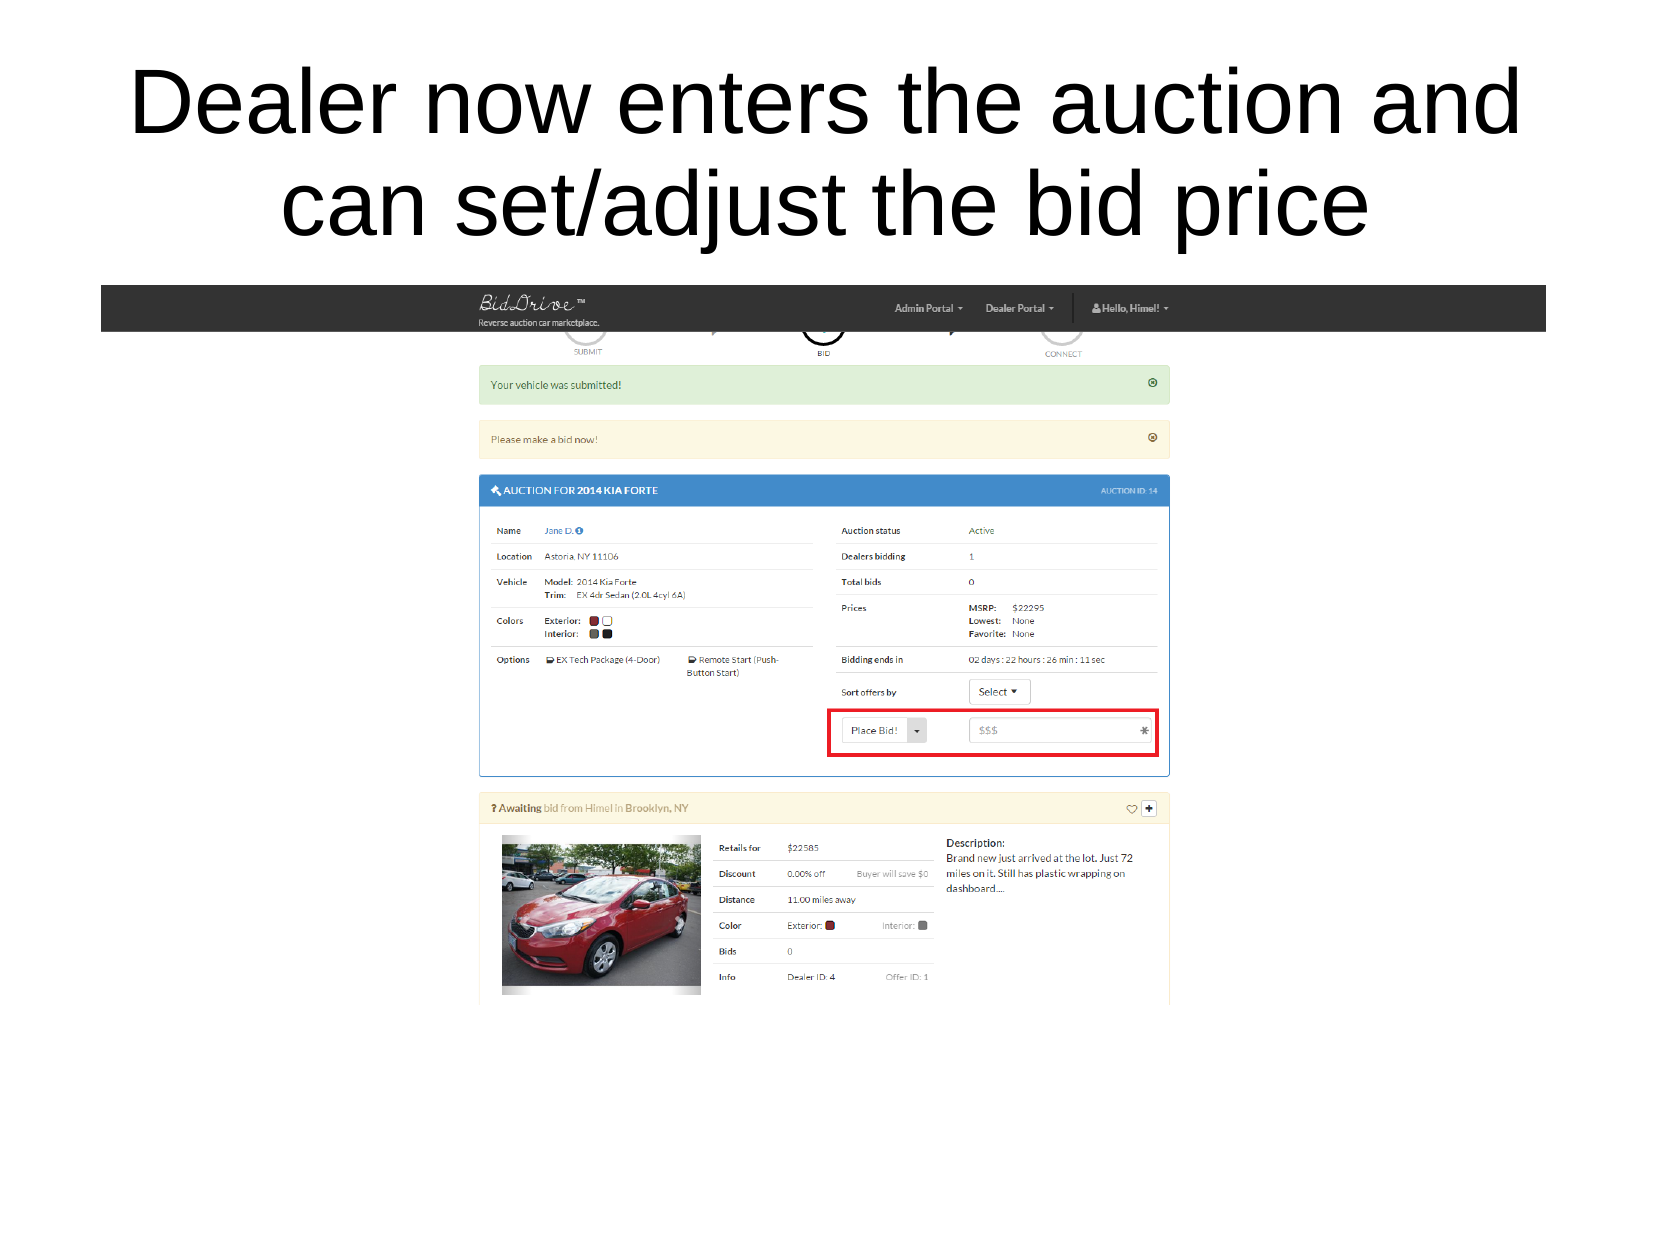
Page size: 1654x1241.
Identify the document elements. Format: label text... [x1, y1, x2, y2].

title Dealer now enters the auction and can set/adjust the bid price [82, 49, 1571, 257]
picture [101, 285, 1546, 1006]
